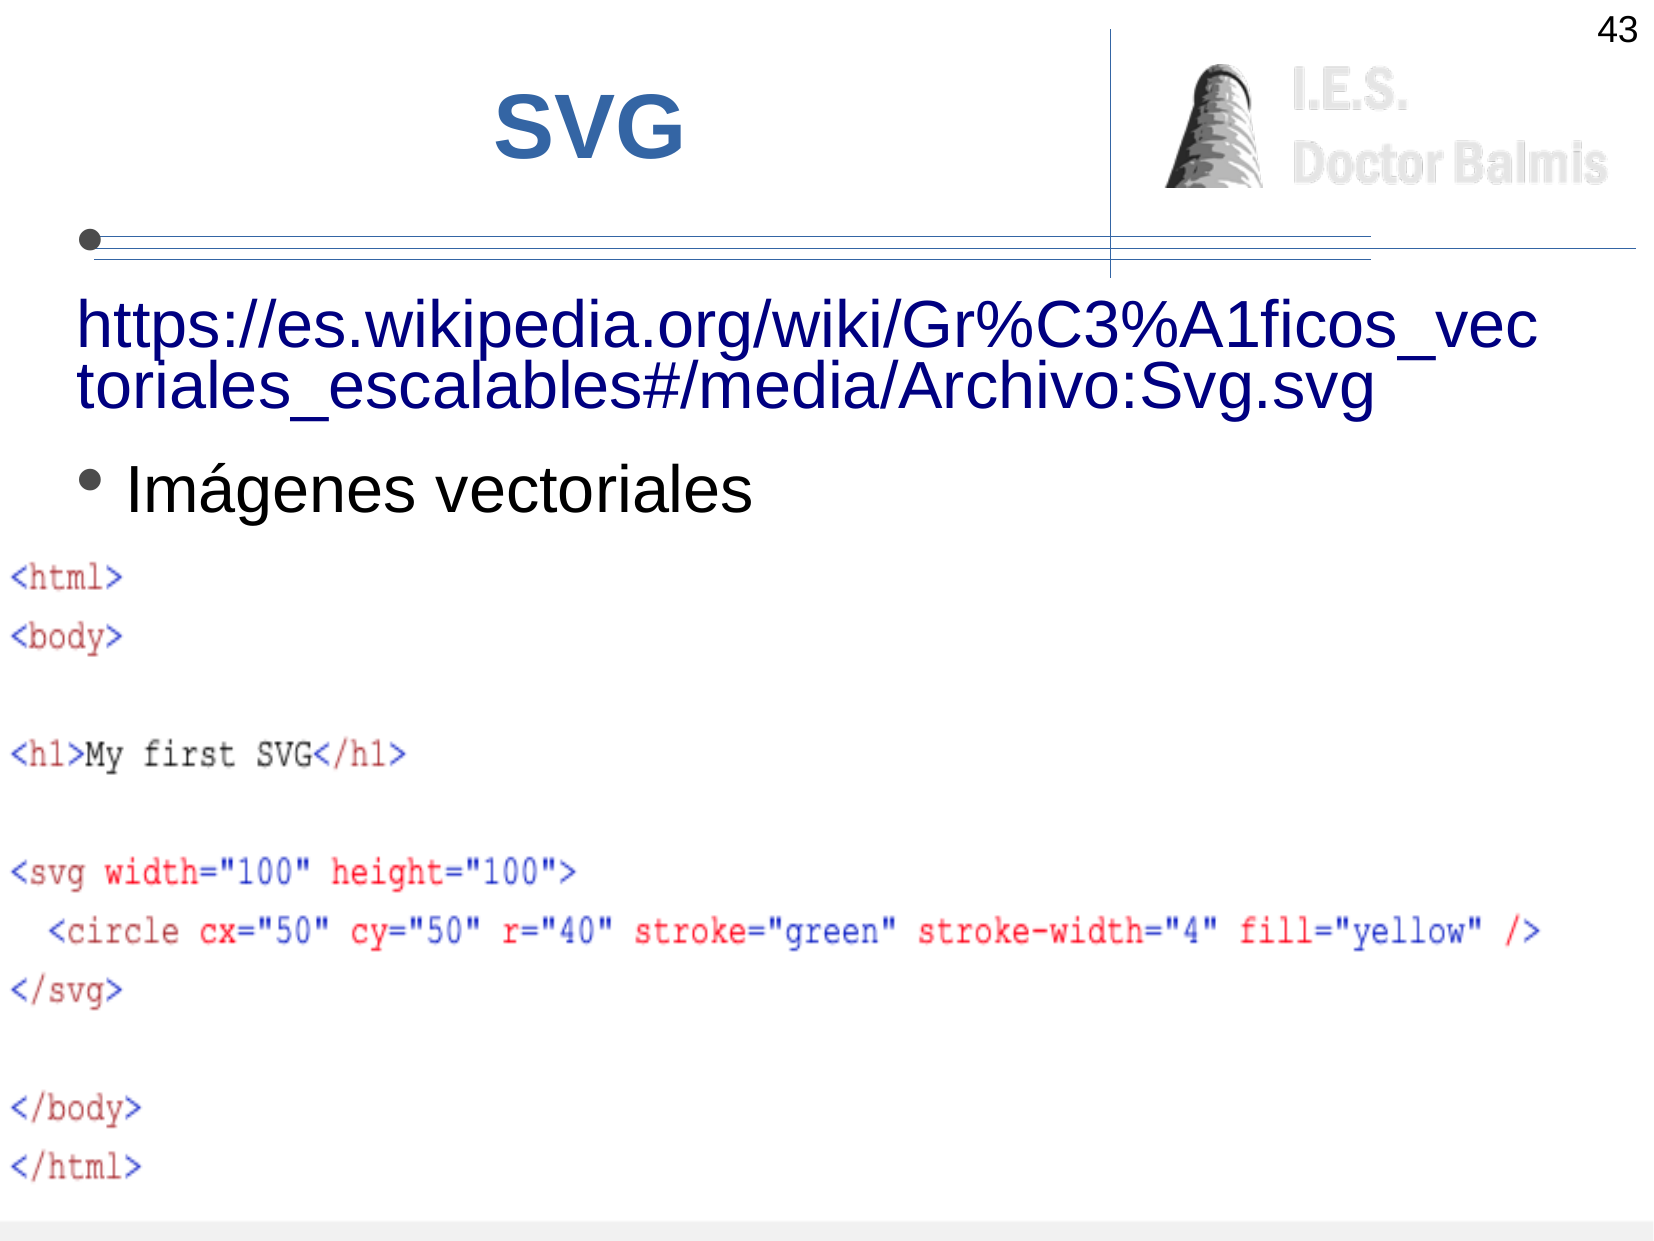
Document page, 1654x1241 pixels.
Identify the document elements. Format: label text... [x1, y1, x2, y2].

picture [1133, 64, 1619, 188]
list https://es.wikipedia.org/wiki/Gr%C3%A1ficos_vectoriales_escalables#/media/Archivo:Svg.svg Imágenes vectoriales [59, 212, 1548, 531]
title SVG [118, 23, 1063, 212]
picture [0, 531, 1654, 1241]
